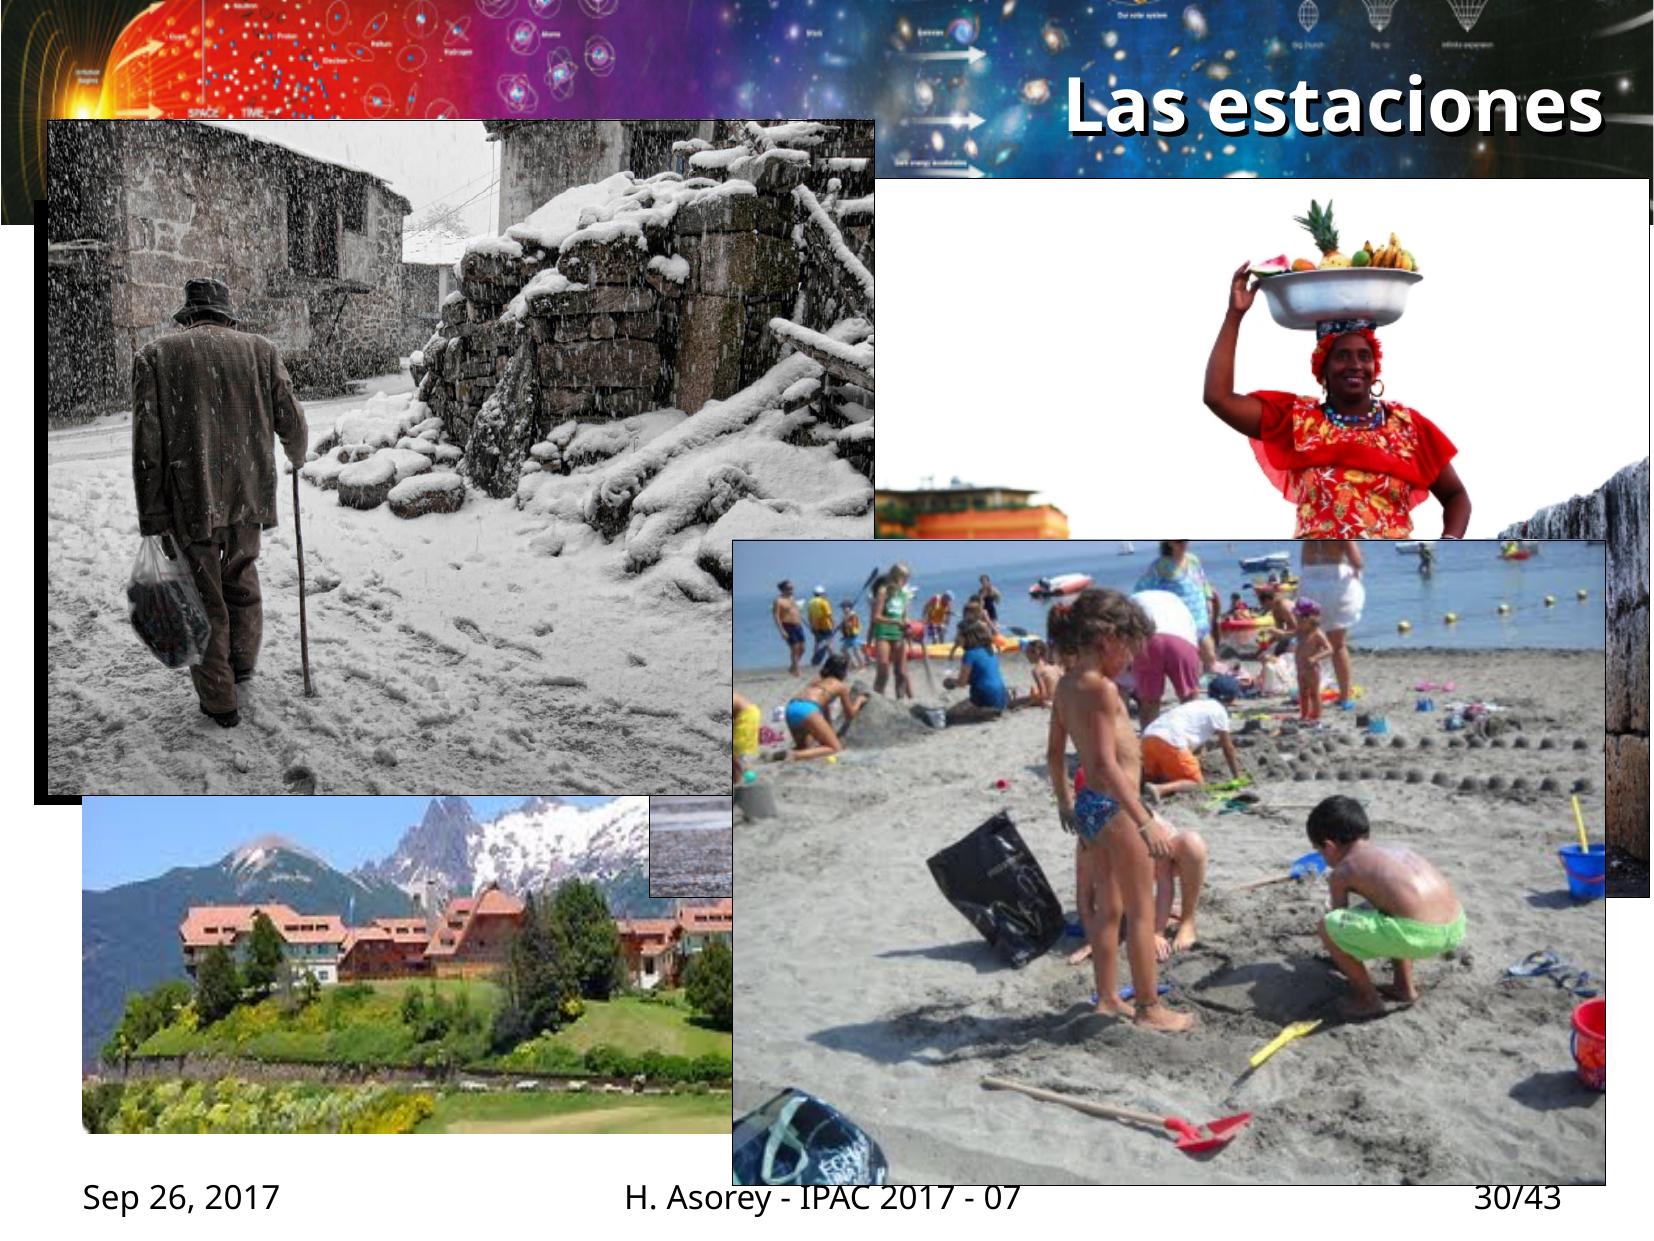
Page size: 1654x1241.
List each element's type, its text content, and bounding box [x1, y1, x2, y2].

picture [1, 0, 1654, 1186]
list [45, 805, 732, 1156]
title Las estaciones [45, 15, 1606, 191]
